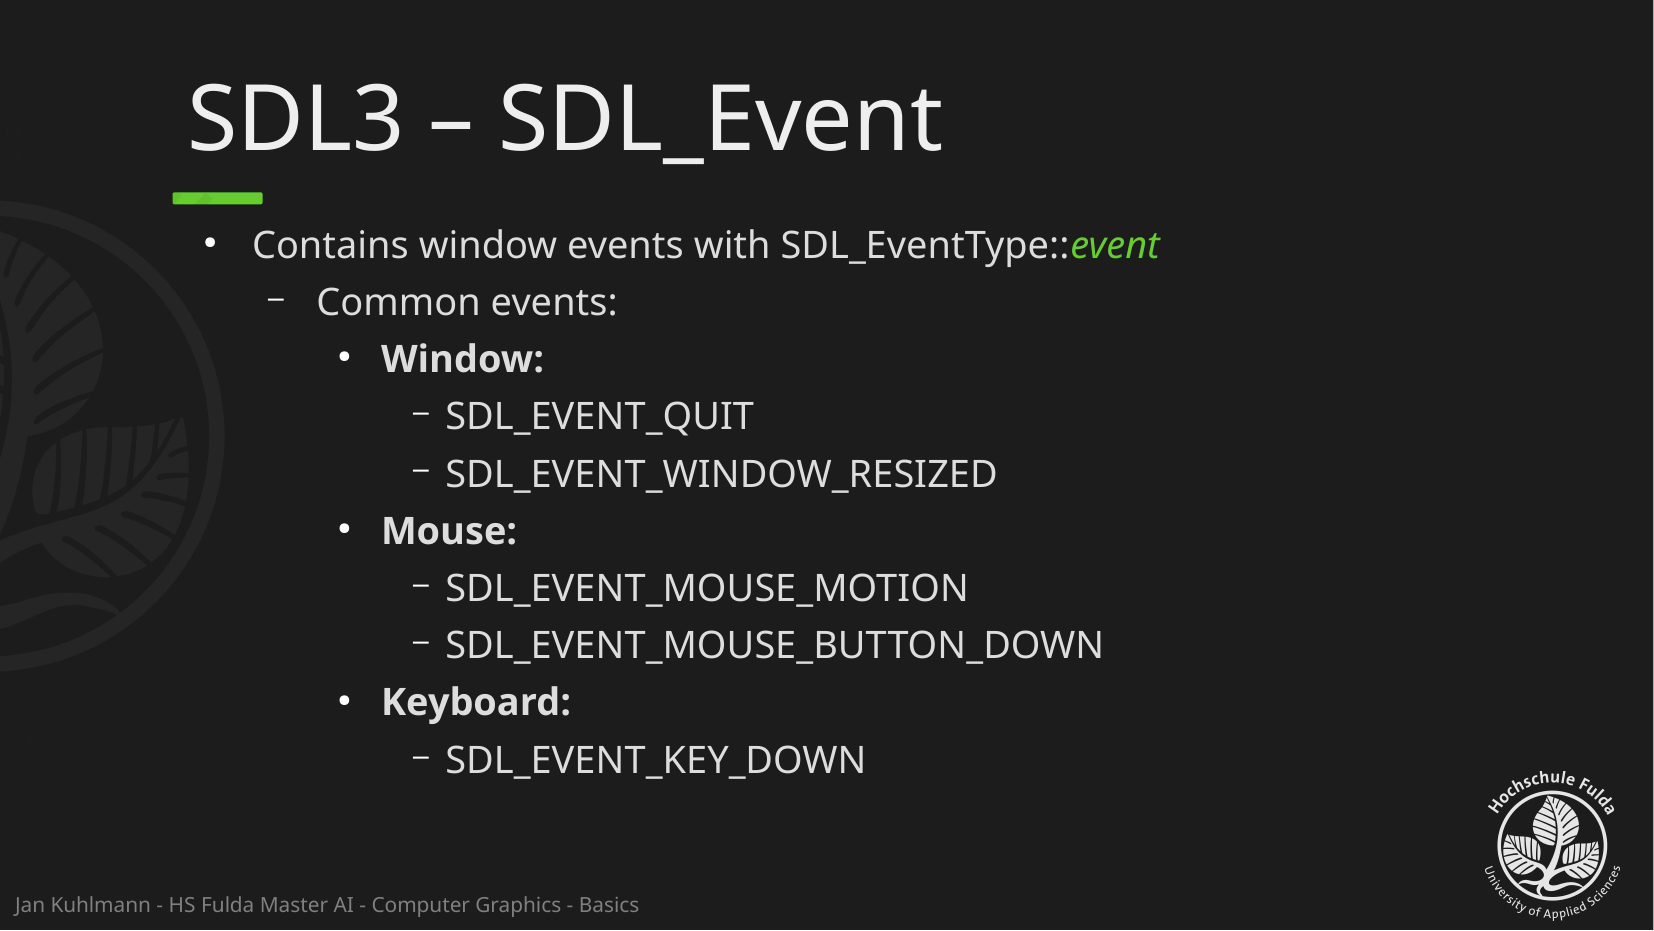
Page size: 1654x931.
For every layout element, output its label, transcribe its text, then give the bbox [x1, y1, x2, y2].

list Contains window events with SDL_EventType::event Common events: Window: SDL_EVENT_QUIT SDL_EVENT_WINDOW_RESIZED Mouse: SDL_EVENT_MOUSE_MOTION SDL_EVENT_MOUSE_BUTTON_DOWN Keyboard: SDL_EVENT_KEY_DOWN [187, 217, 1571, 788]
picture [1485, 771, 1620, 921]
title SDL3 – SDL_Event [187, 37, 1571, 193]
